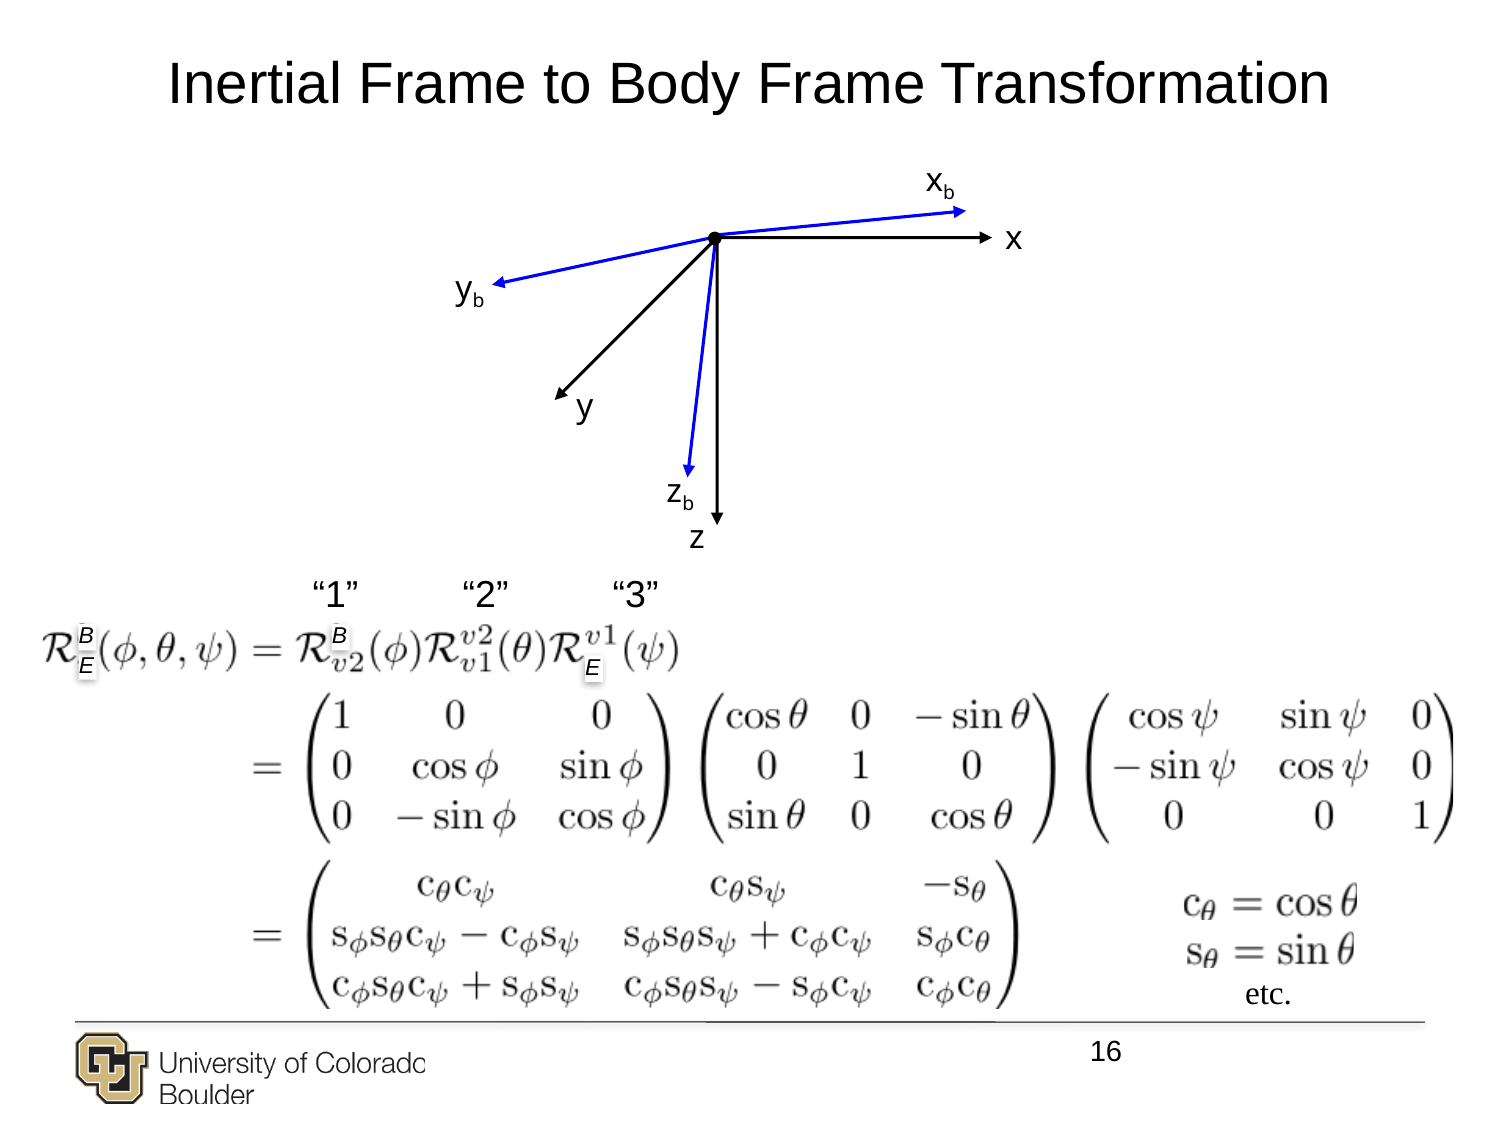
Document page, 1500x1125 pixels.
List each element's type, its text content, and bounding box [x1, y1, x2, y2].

picture [42, 623, 1454, 1009]
text_box E [570, 645, 616, 688]
title Inertial Frame to Body Frame Transformation [75, 26, 1425, 135]
text_box zb [651, 461, 710, 522]
text_box B [63, 613, 109, 656]
text_box B [317, 613, 362, 656]
text_box z [674, 507, 769, 563]
text_box yb [440, 258, 500, 320]
text_box y [561, 376, 609, 432]
text_box [711, 234, 719, 243]
text_box xb [910, 150, 1019, 211]
text_box etc. [1230, 964, 1307, 1019]
text_box “1” “2” “3” [297, 562, 674, 623]
text_box E [64, 656, 109, 686]
text_box x [990, 209, 1038, 264]
